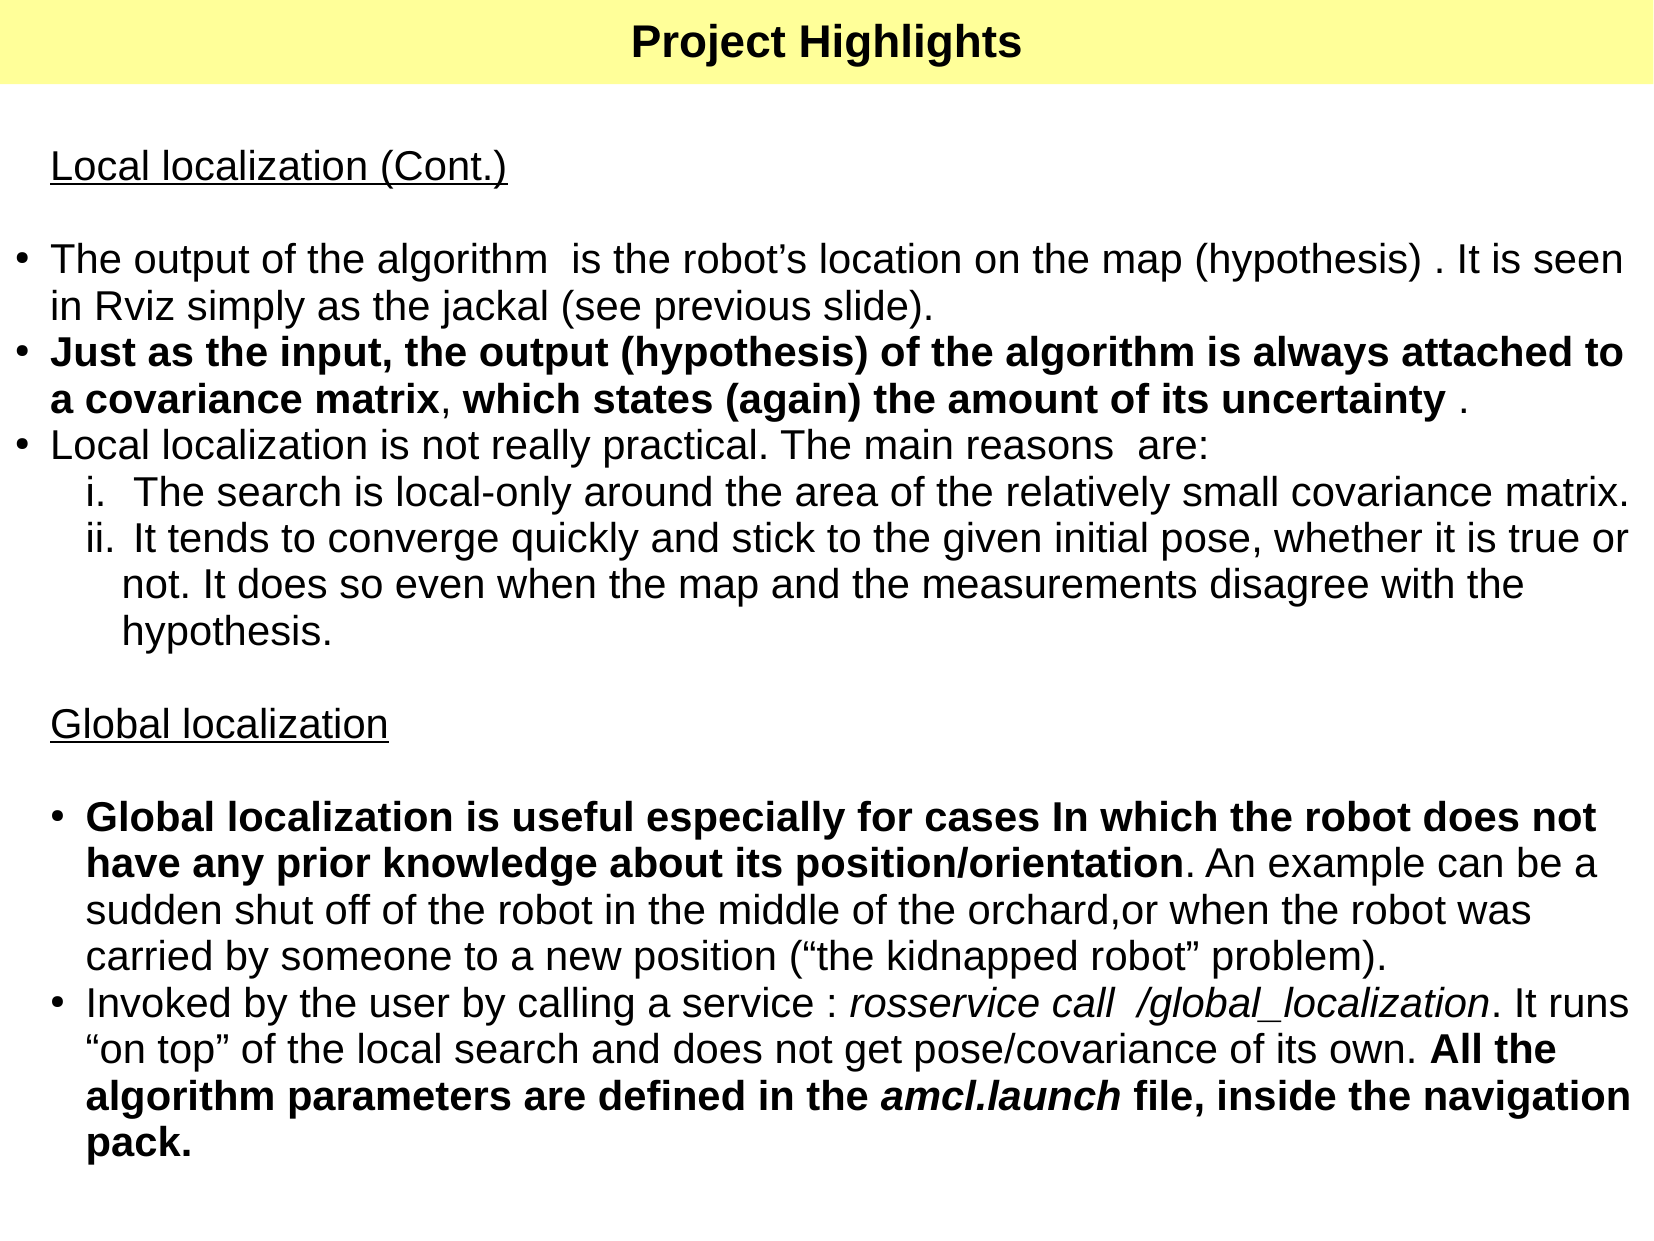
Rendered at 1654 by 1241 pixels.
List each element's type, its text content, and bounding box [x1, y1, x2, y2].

text_box Local localization (Cont.) The output of the algorithm is the robot’s location on the map (hypothesis) . It is seen in Rviz simply as the jackal (see previous slide). Just as the input, the output (hypothesis) of the algorithm is always attached to a covariance matrix, which states (again) the amount of its uncertainty . Local localization is not really practical. The main reasons are: The search is local-only around the area of the relatively small covariance matrix. It tends to converge quickly and stick to the given initial pose, whether it is true or not. It does so even when the map and the measurements disagree with the hypothesis. Global localization Global localization is useful especially for cases In which the robot does not have any prior knowledge about its position/orientation. An example can be a sudden shut off of the robot in the middle of the orchard,or when the robot was carried by someone to a new position (“the kidnapped robot” problem). Invoked by the user by calling a service : rosservice call /global_localization. It runs “on top” of the local search and does not get pose/covariance of its own. All the algorithm parameters are defined in the amcl.launch file, inside the navigation pack. [0, 89, 1654, 1241]
title Project Highlights [0, 0, 1654, 85]
